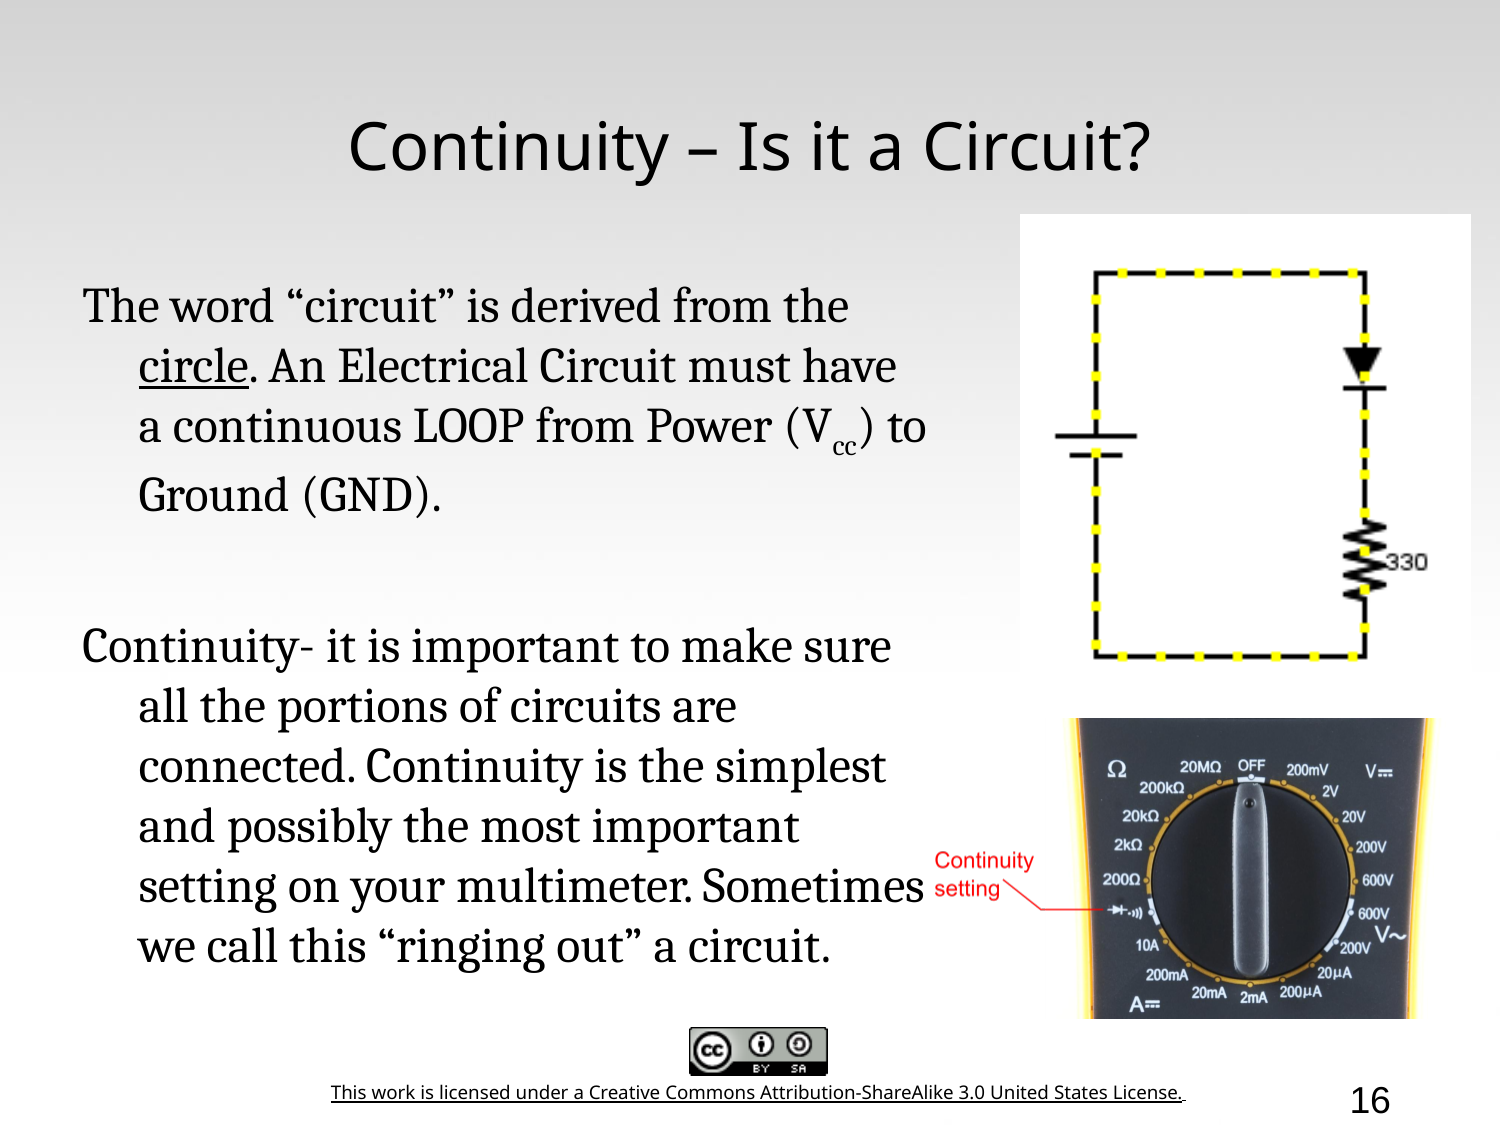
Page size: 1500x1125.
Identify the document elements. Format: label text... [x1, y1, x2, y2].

list The word “circuit” is derived from the circle. An Electrical Circuit must have a continuous LOOP from Power (Vcc) to Ground (GND). Continuity- it is important to make sure all the portions of circuits are connected. Continuity is the simplest and possibly the most important setting on your multimeter. Sometimes we call this “ringing out” a circuit. [67, 265, 946, 990]
picture [0, 0, 1500, 1125]
title Continuity – Is it a Circuit? [112, 49, 1388, 238]
